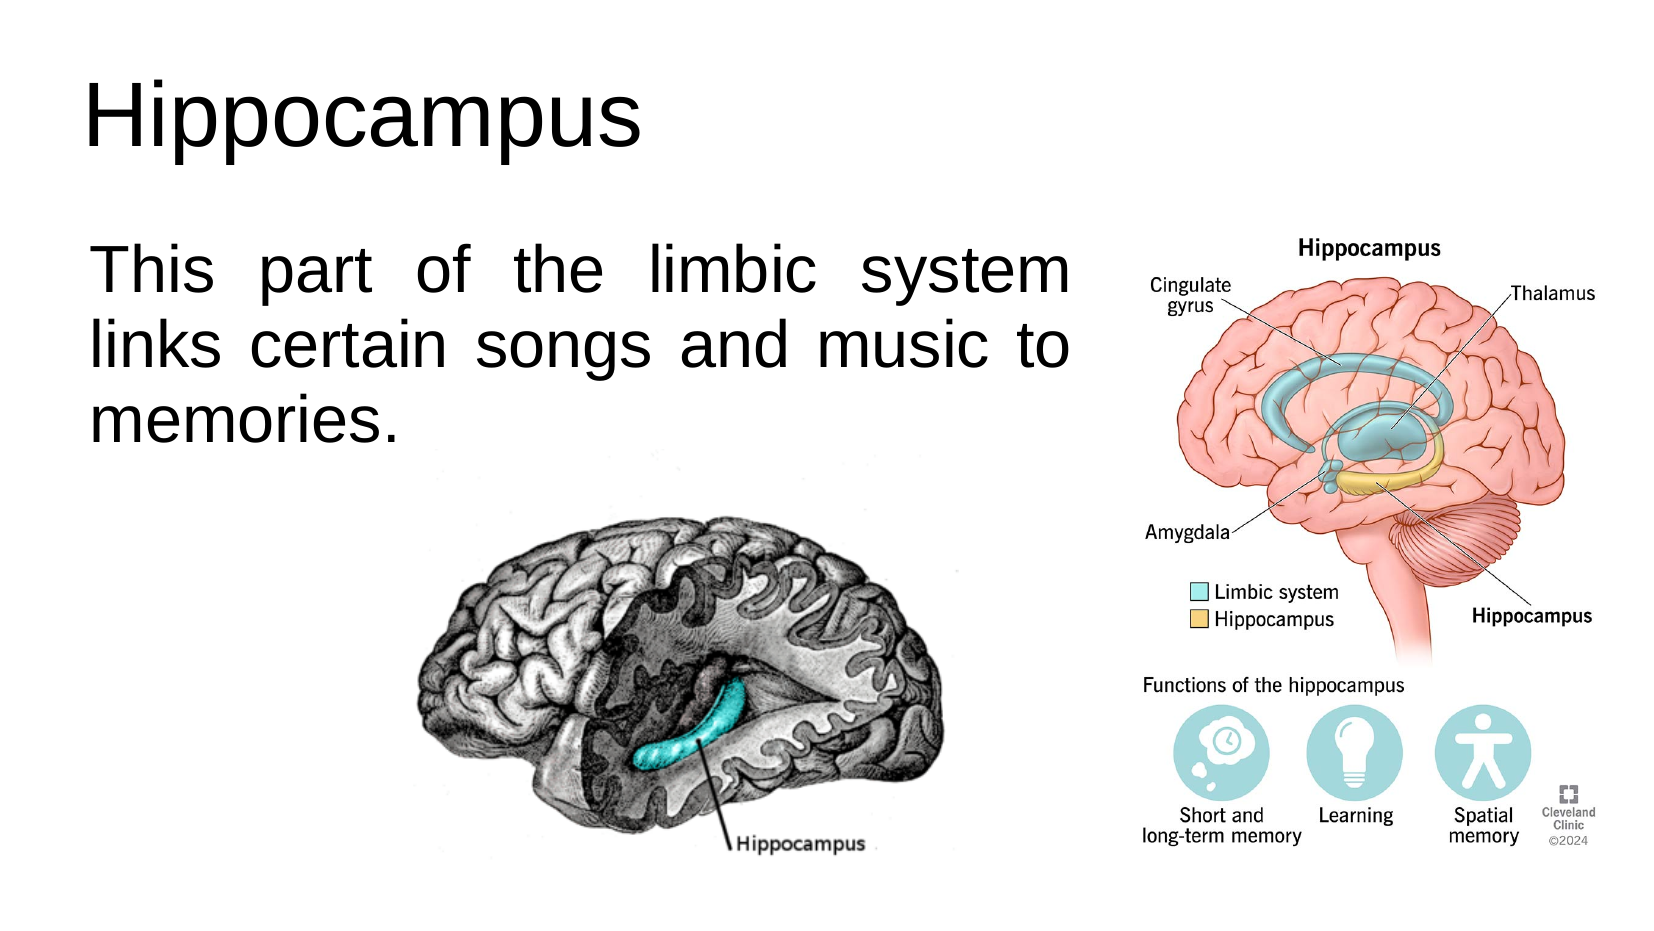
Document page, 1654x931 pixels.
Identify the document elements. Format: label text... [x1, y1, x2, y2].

picture [412, 449, 959, 864]
picture [1125, 218, 1613, 863]
title Hippocampus [82, 37, 1571, 193]
text_box This part of the limbic system links certain songs and music to memories. [75, 225, 1088, 488]
